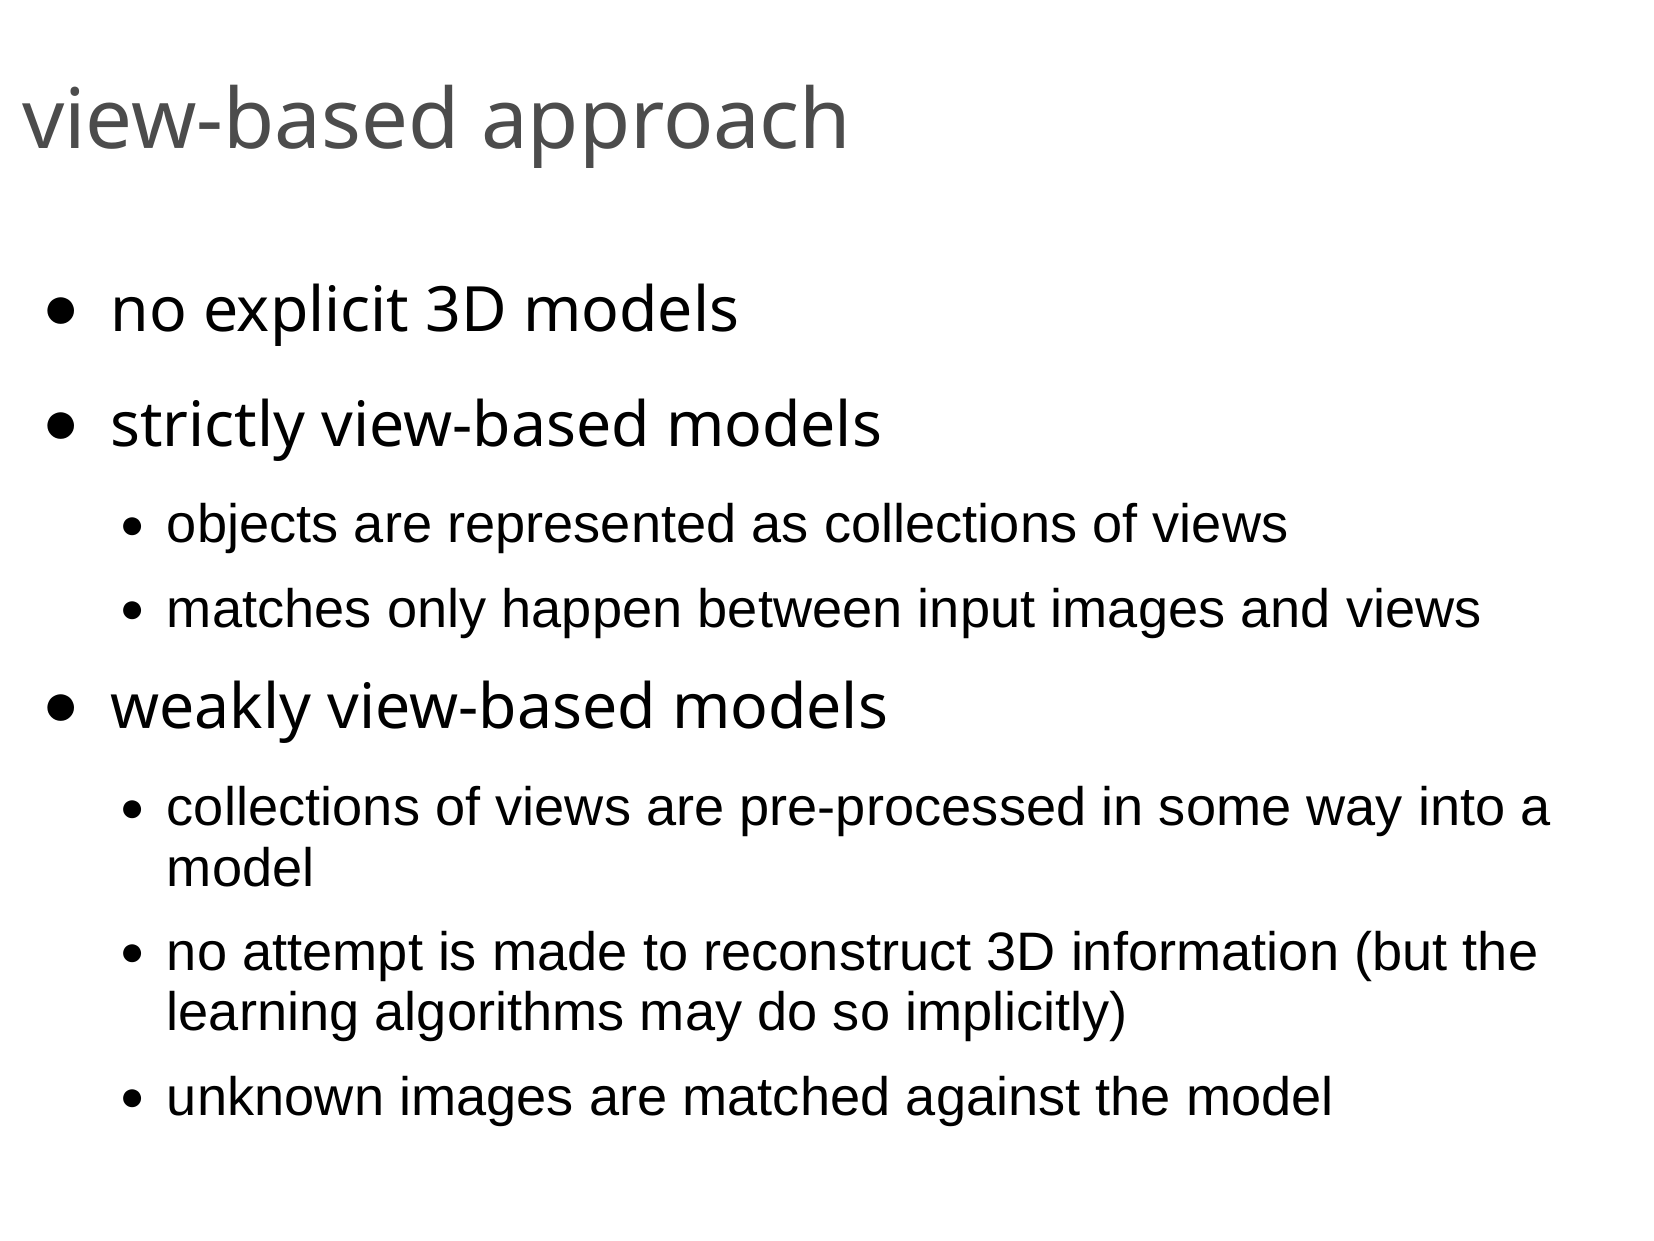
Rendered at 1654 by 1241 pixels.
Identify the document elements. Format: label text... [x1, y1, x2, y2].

title view-based approach [22, 19, 1654, 213]
list no explicit 3D models strictly view-based models objects are represented as collections of views matches only happen between input images and views weakly view-based models collections of views are pre-processed in some way into a model no attempt is made to reconstruct 3D information (but the learning algorithms may do so implicitly) unknown images are matched against the model [25, 226, 1654, 1166]
